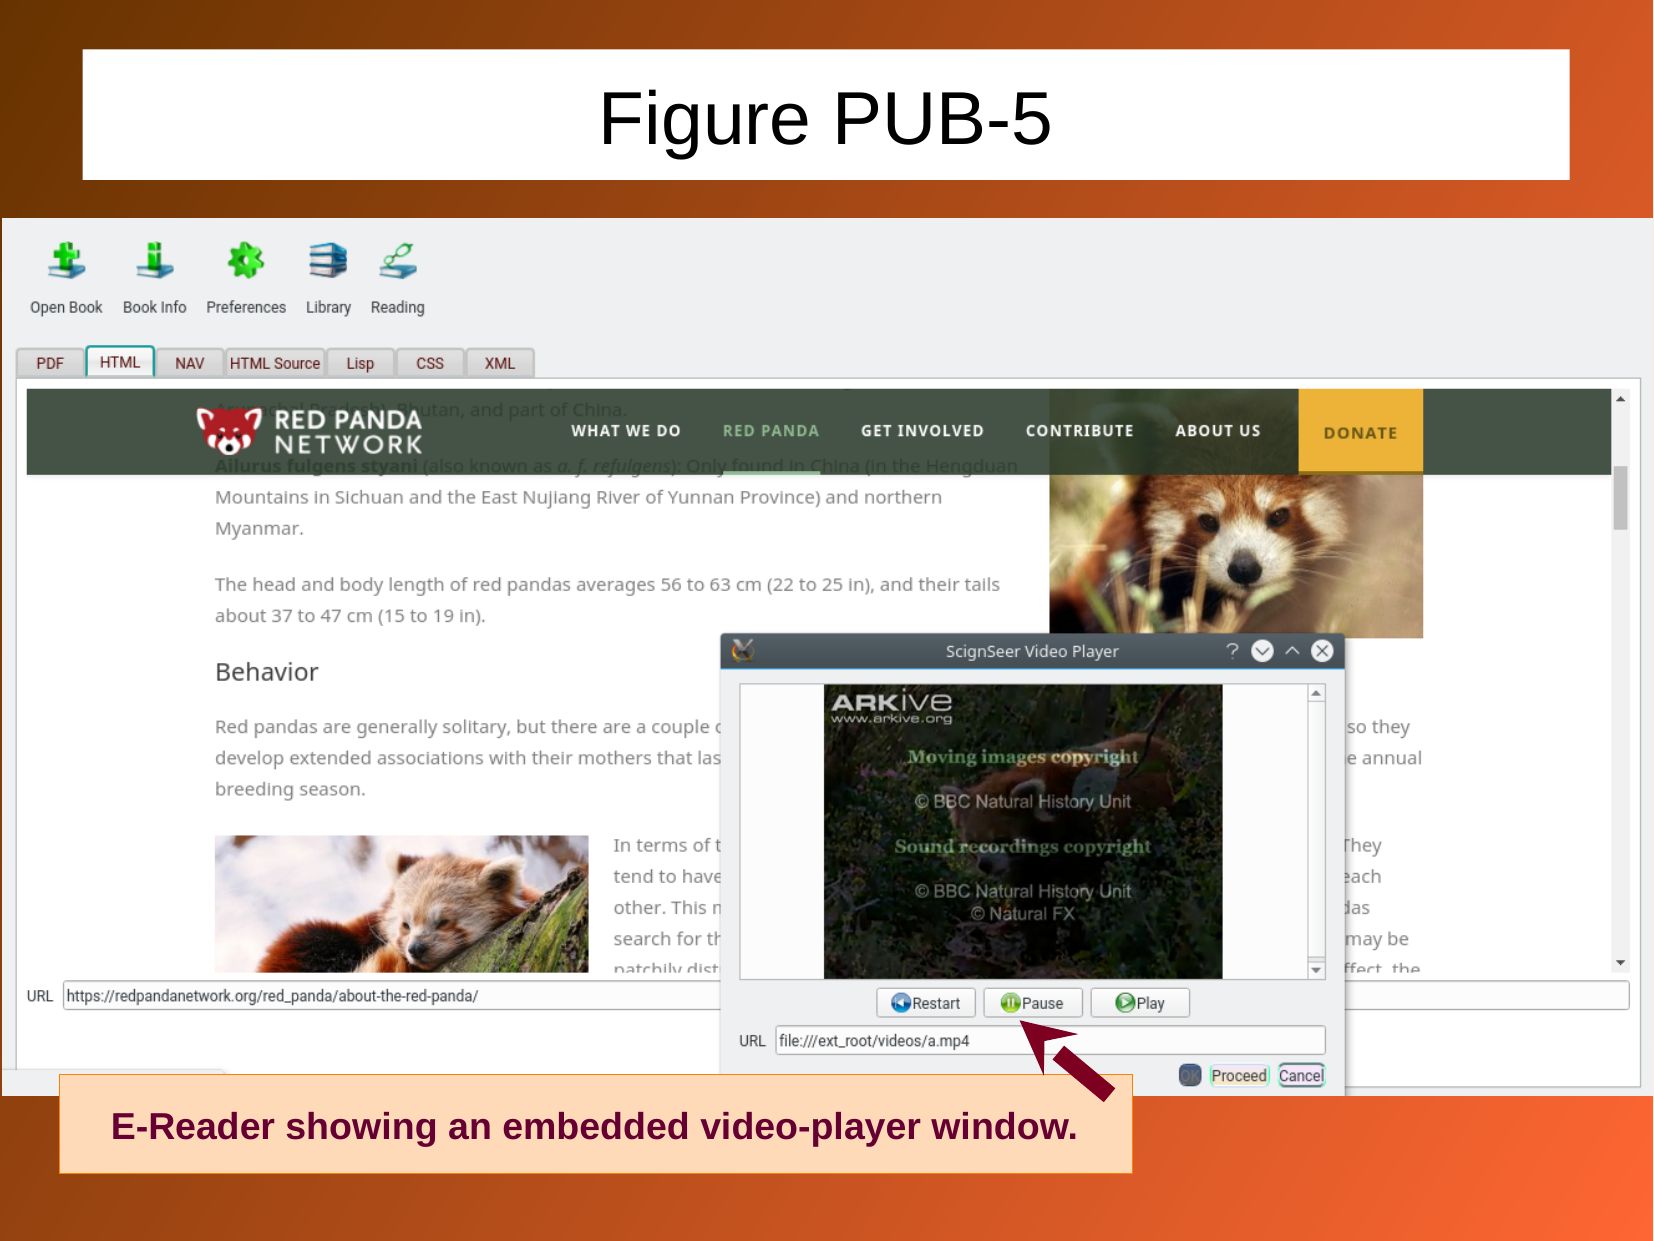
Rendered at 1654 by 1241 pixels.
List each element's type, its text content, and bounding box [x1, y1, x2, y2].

text_box Figure PUB-5 [82, 49, 1570, 180]
picture [2, 218, 1653, 1096]
text_box E-Reader showing an embedded video-player window. [59, 1074, 1133, 1174]
